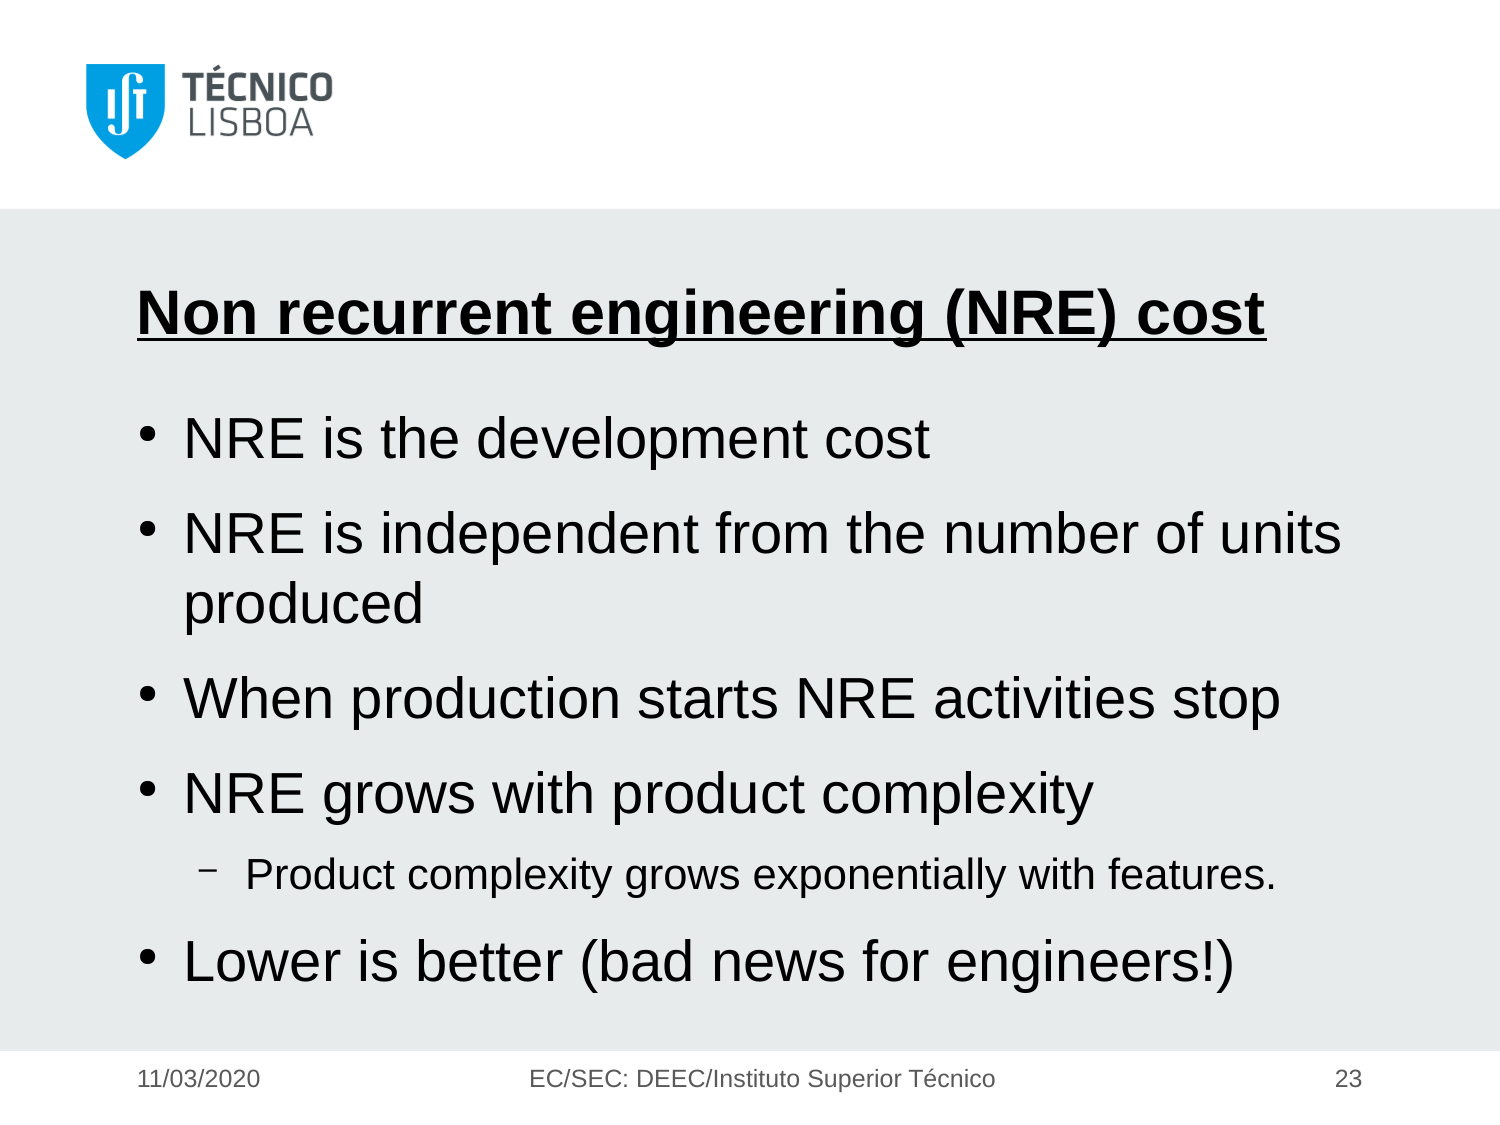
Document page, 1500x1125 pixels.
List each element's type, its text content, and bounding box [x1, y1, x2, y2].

title Non recurrent engineering (NRE) cost [121, 237, 1378, 381]
footer EC/SEC: DEEC/Instituto Superior Técnico [512, 1052, 1021, 1103]
slide_number <number> [1077, 1052, 1378, 1103]
list NRE is the development cost NRE is independent from the number of units produced When production starts NRE activities stop NRE grows with product complexity Product complexity grows exponentially with features. Lower is better (bad news for engineers!) [121, 400, 1378, 1005]
slide_number 11/03/2020 [121, 1052, 425, 1103]
picture [0, 0, 1500, 1125]
